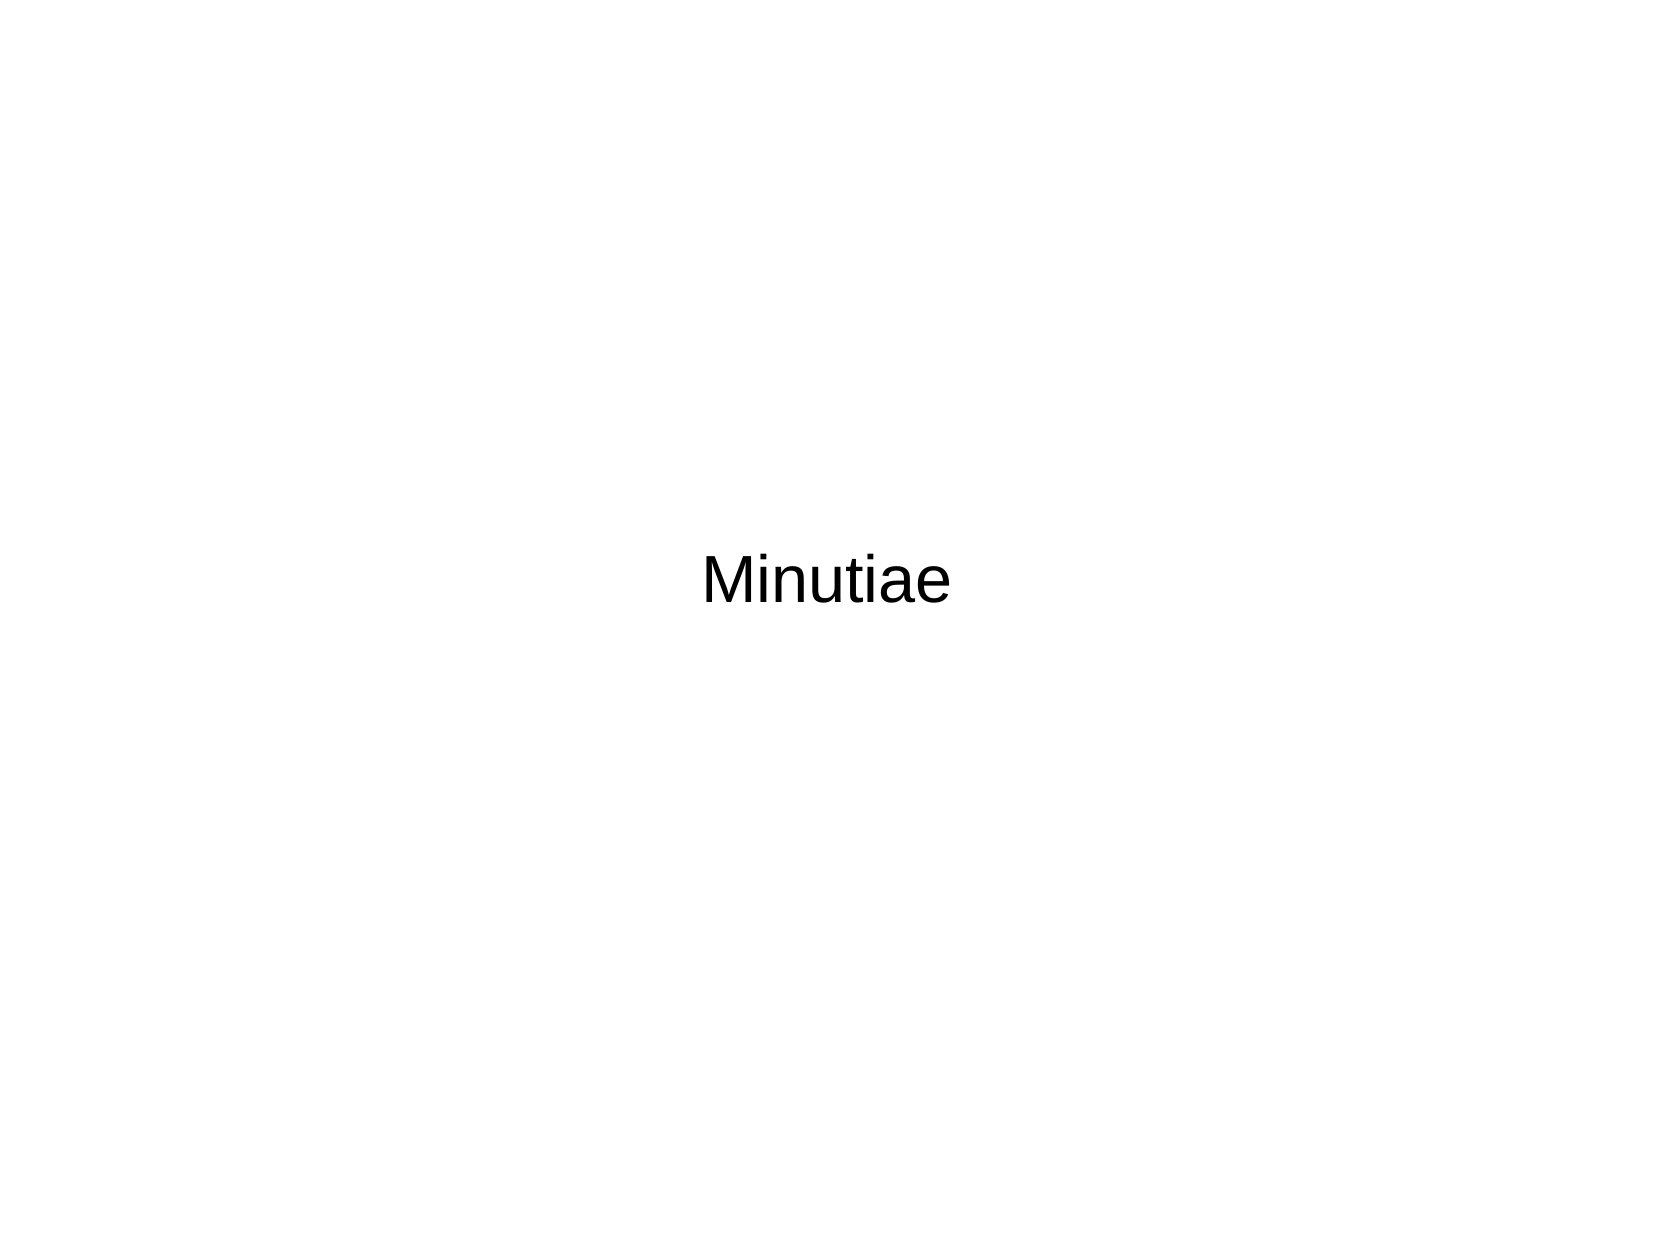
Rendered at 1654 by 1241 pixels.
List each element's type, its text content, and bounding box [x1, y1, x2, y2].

subtitle Minutiae [82, 49, 1571, 1109]
